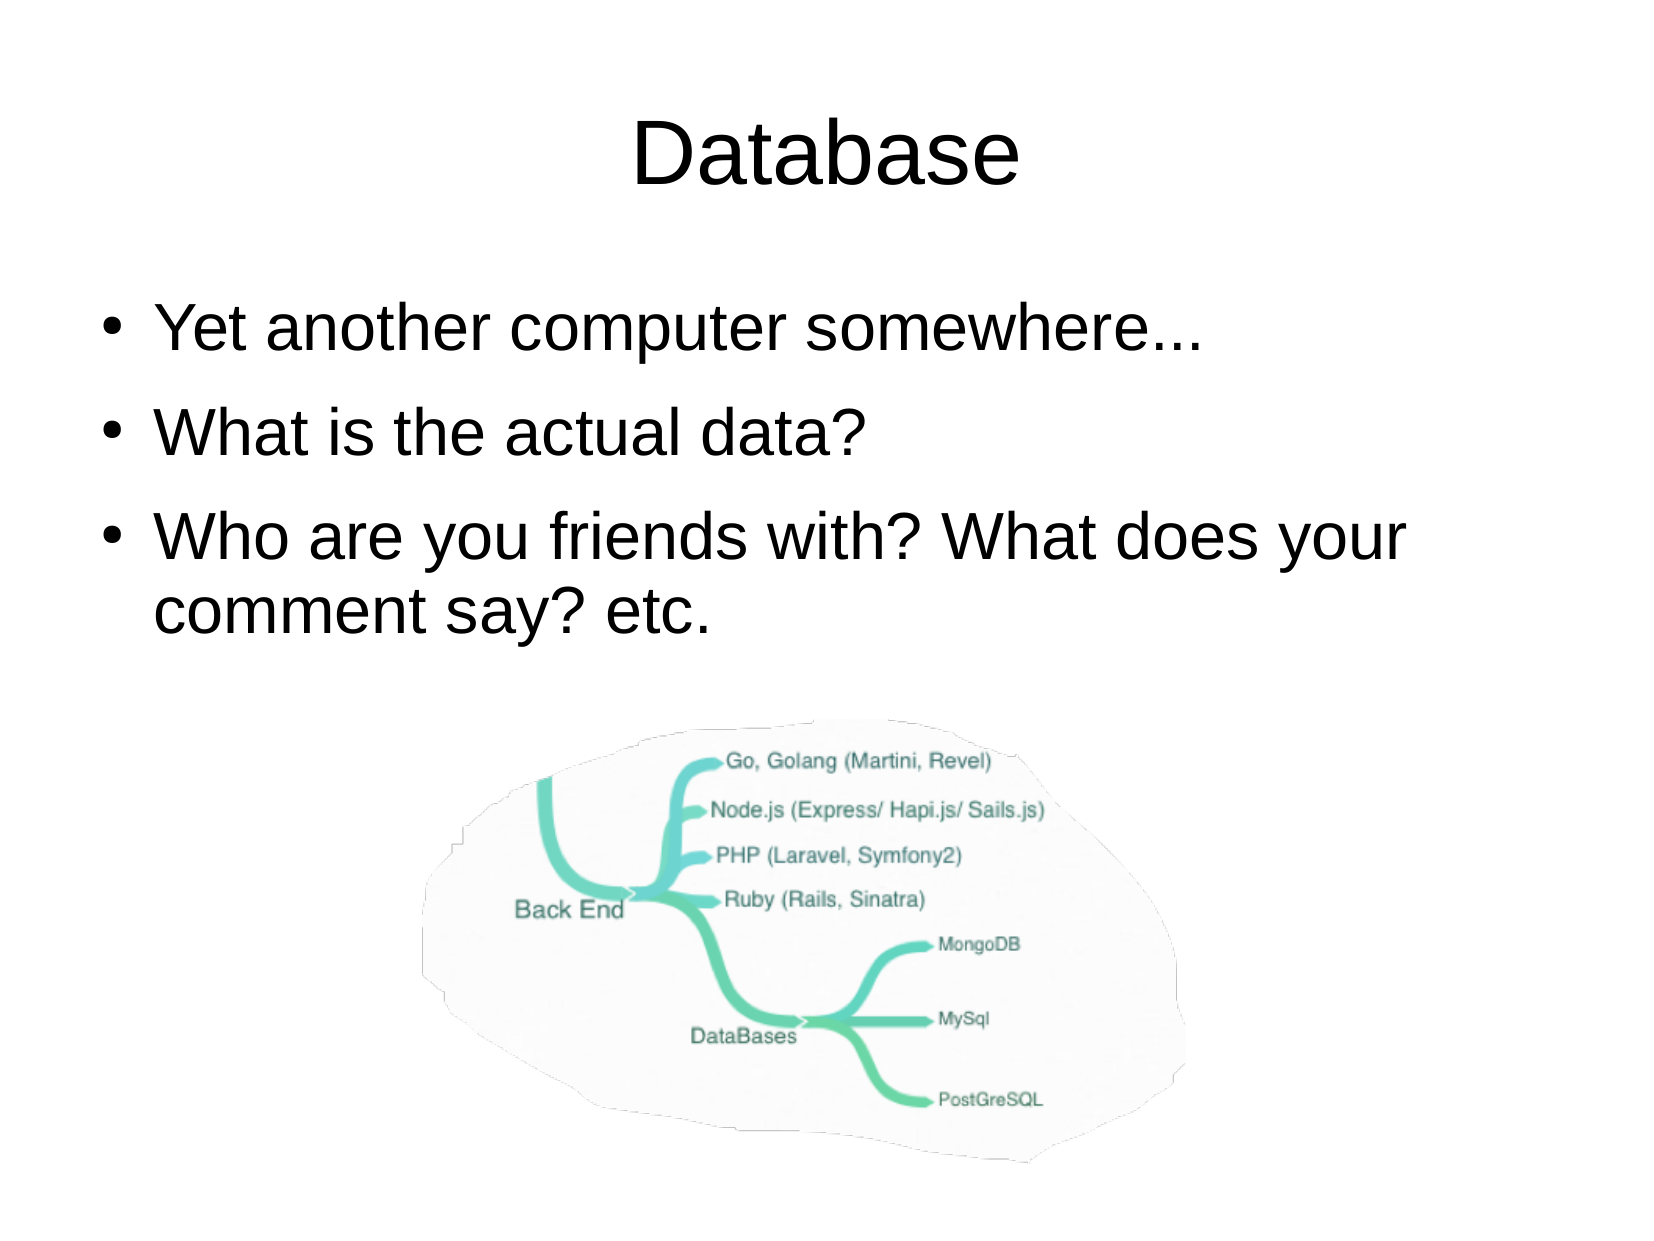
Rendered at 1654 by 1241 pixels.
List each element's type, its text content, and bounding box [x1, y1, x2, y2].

list Yet another computer somewhere... What is the actual data? Who are you friends with? What does your comment say? etc. [82, 290, 1571, 1010]
picture [421, 719, 1186, 1164]
title Database [82, 49, 1571, 257]
